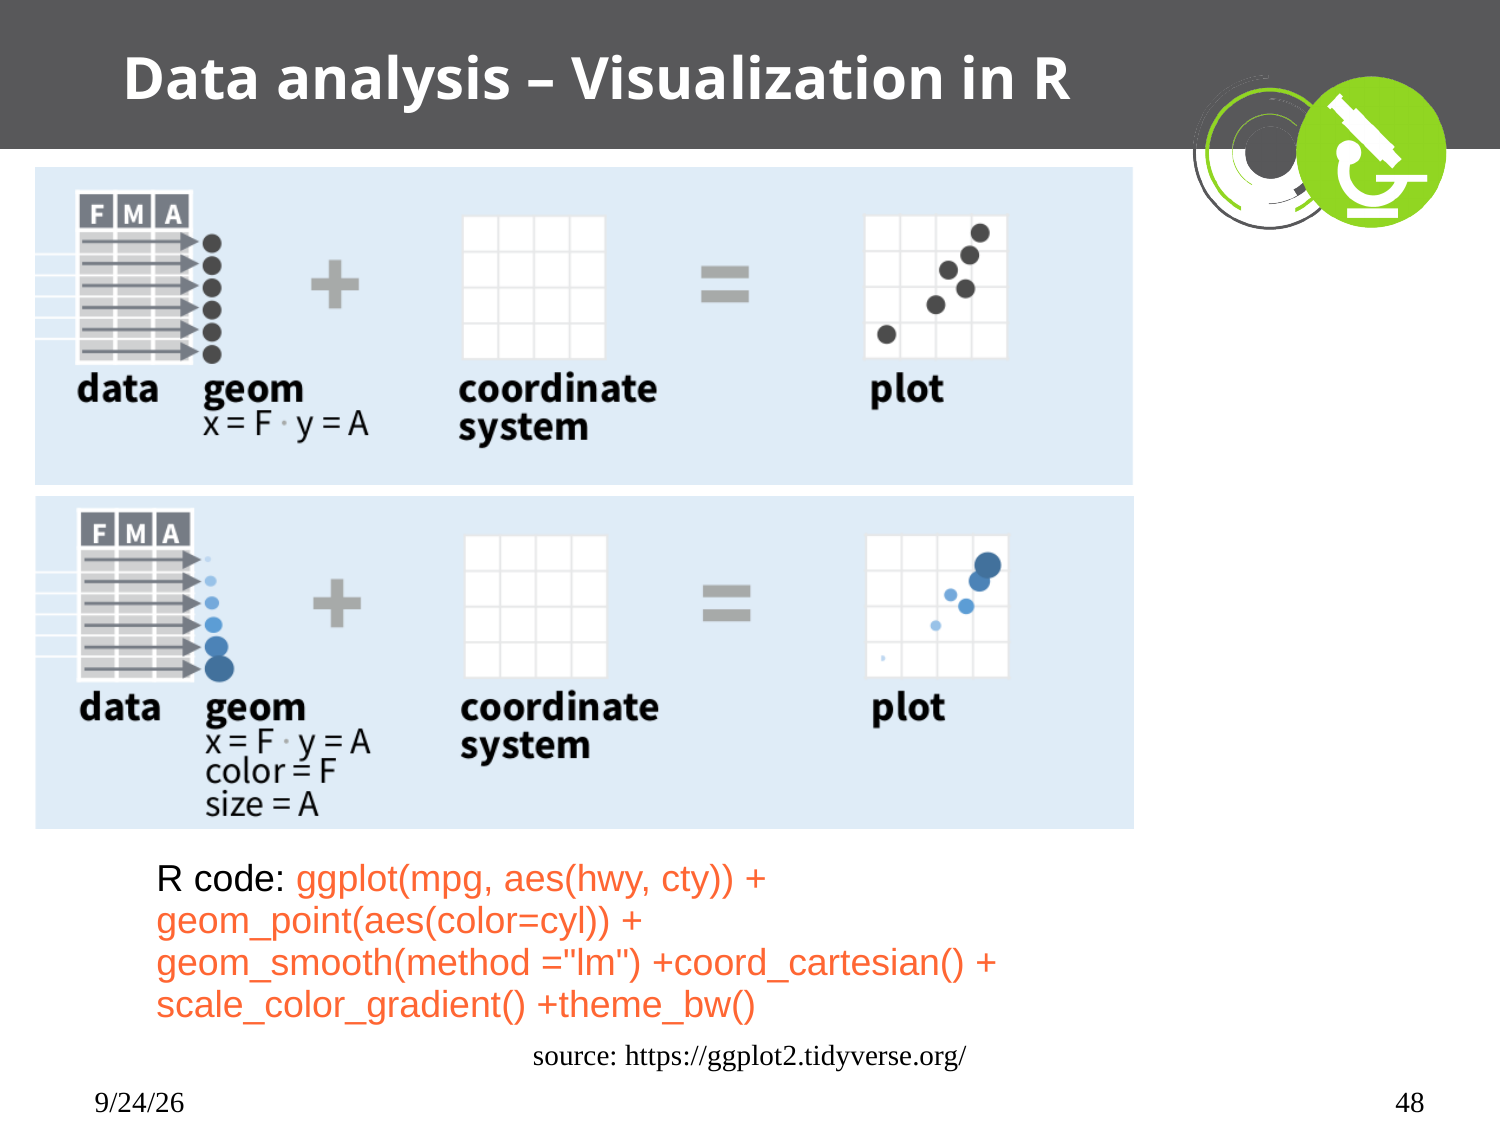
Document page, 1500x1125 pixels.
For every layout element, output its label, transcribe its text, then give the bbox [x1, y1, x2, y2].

picture [1188, 69, 1453, 236]
picture [35, 167, 1134, 485]
text_box R code: ggplot(mpg, aes(hwy, cty)) + geom_point(aes(color=cyl)) + geom_smooth(method ="lm") +coord_cartesian() + scale_color_gradient() +theme_bw() [141, 850, 1028, 1034]
title Data analysis – Visualization in R [0, 0, 1193, 154]
picture [35, 496, 1134, 829]
